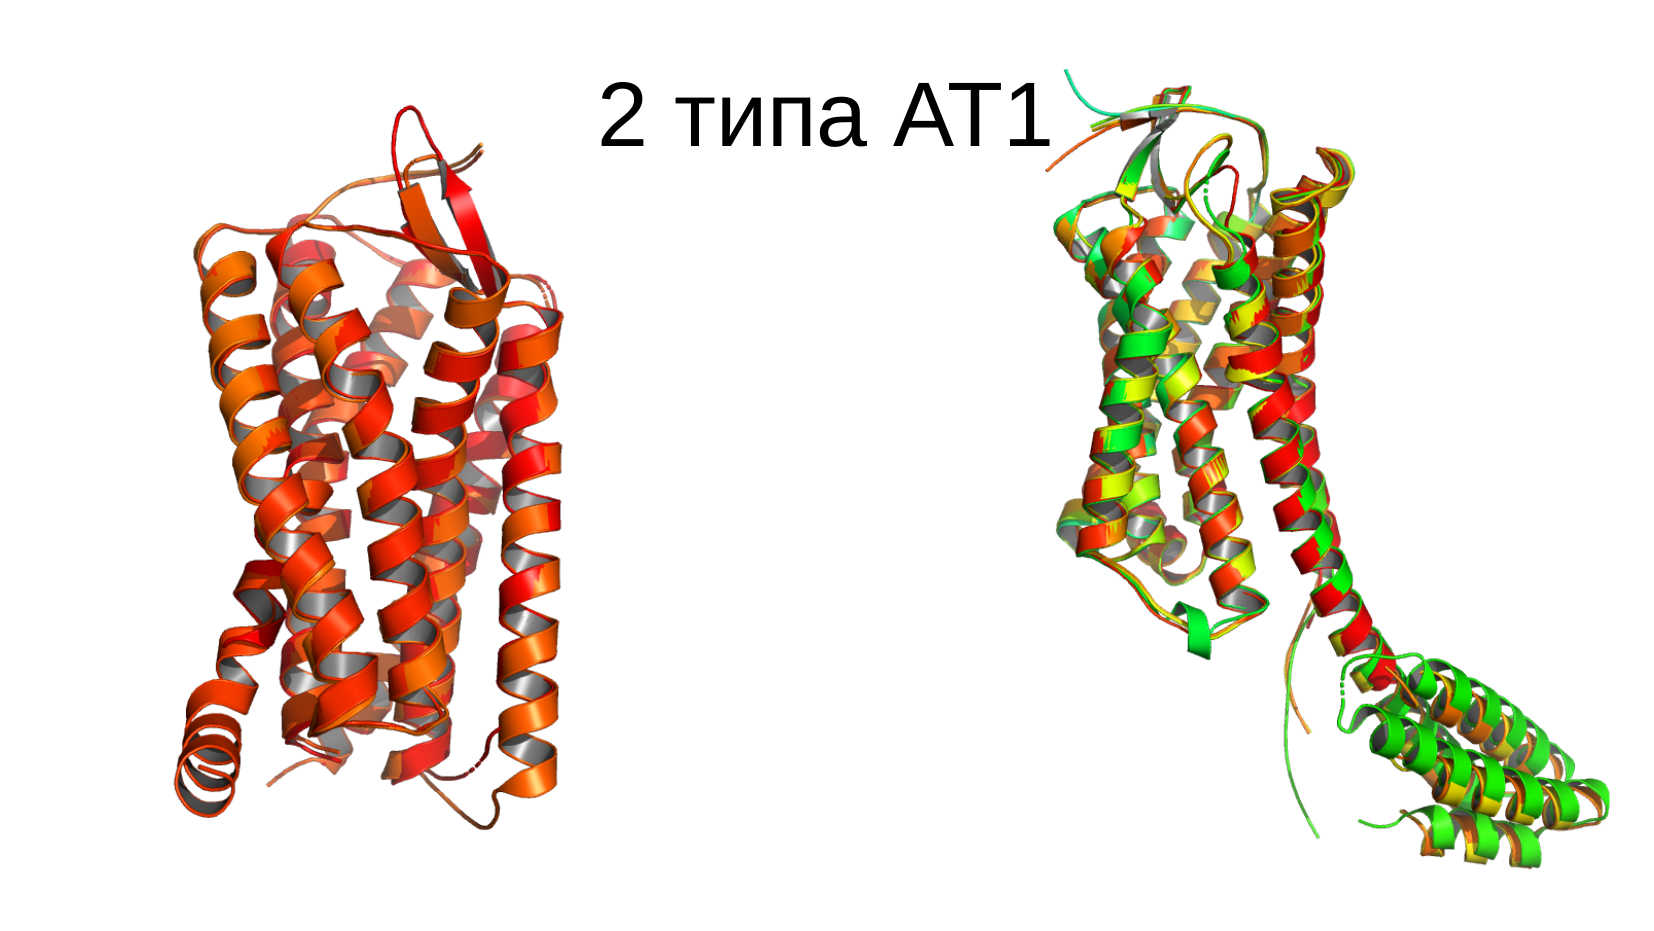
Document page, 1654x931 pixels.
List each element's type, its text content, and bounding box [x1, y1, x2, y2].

picture [0, 0, 797, 931]
picture [885, 29, 1654, 931]
title 2 типа AT1 [797, 37, 885, 193]
